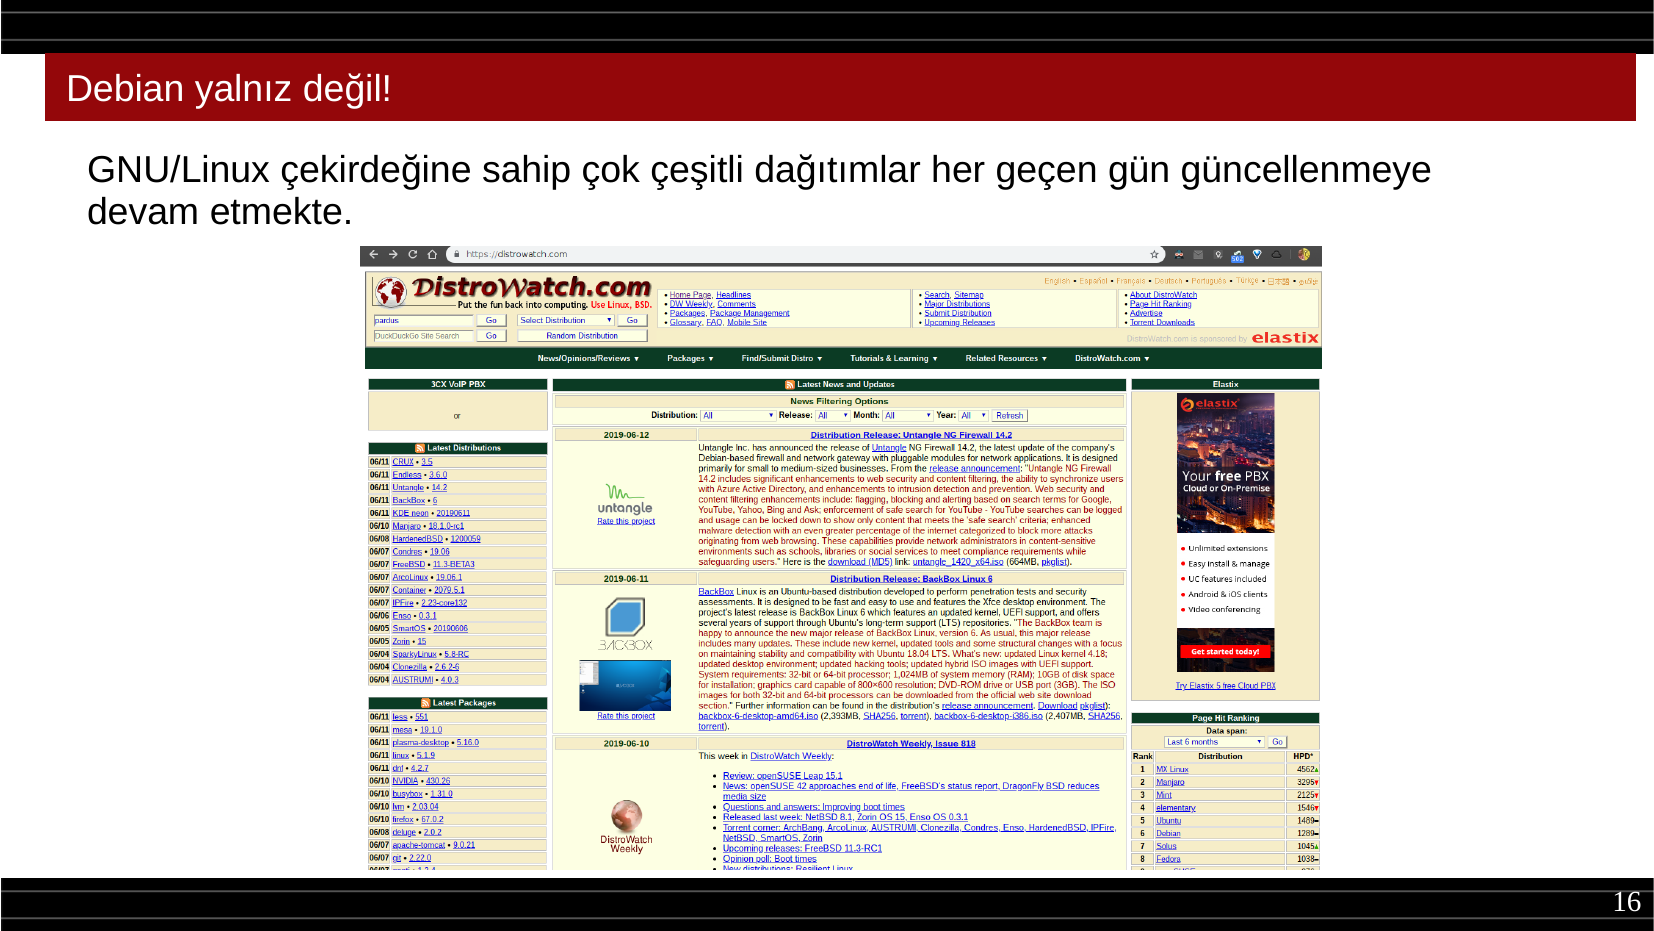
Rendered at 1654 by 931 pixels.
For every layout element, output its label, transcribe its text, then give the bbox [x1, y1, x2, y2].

text_box Debian yalnız değil! [51, 60, 1312, 117]
picture [1, 878, 1654, 931]
text_box GNU/Linux çekirdeğine sahip çok çeşitli dağıtımlar her geçen gün güncellenmeye devam etmekte. [72, 141, 1558, 241]
picture [360, 246, 1322, 871]
picture [1, 0, 1654, 54]
